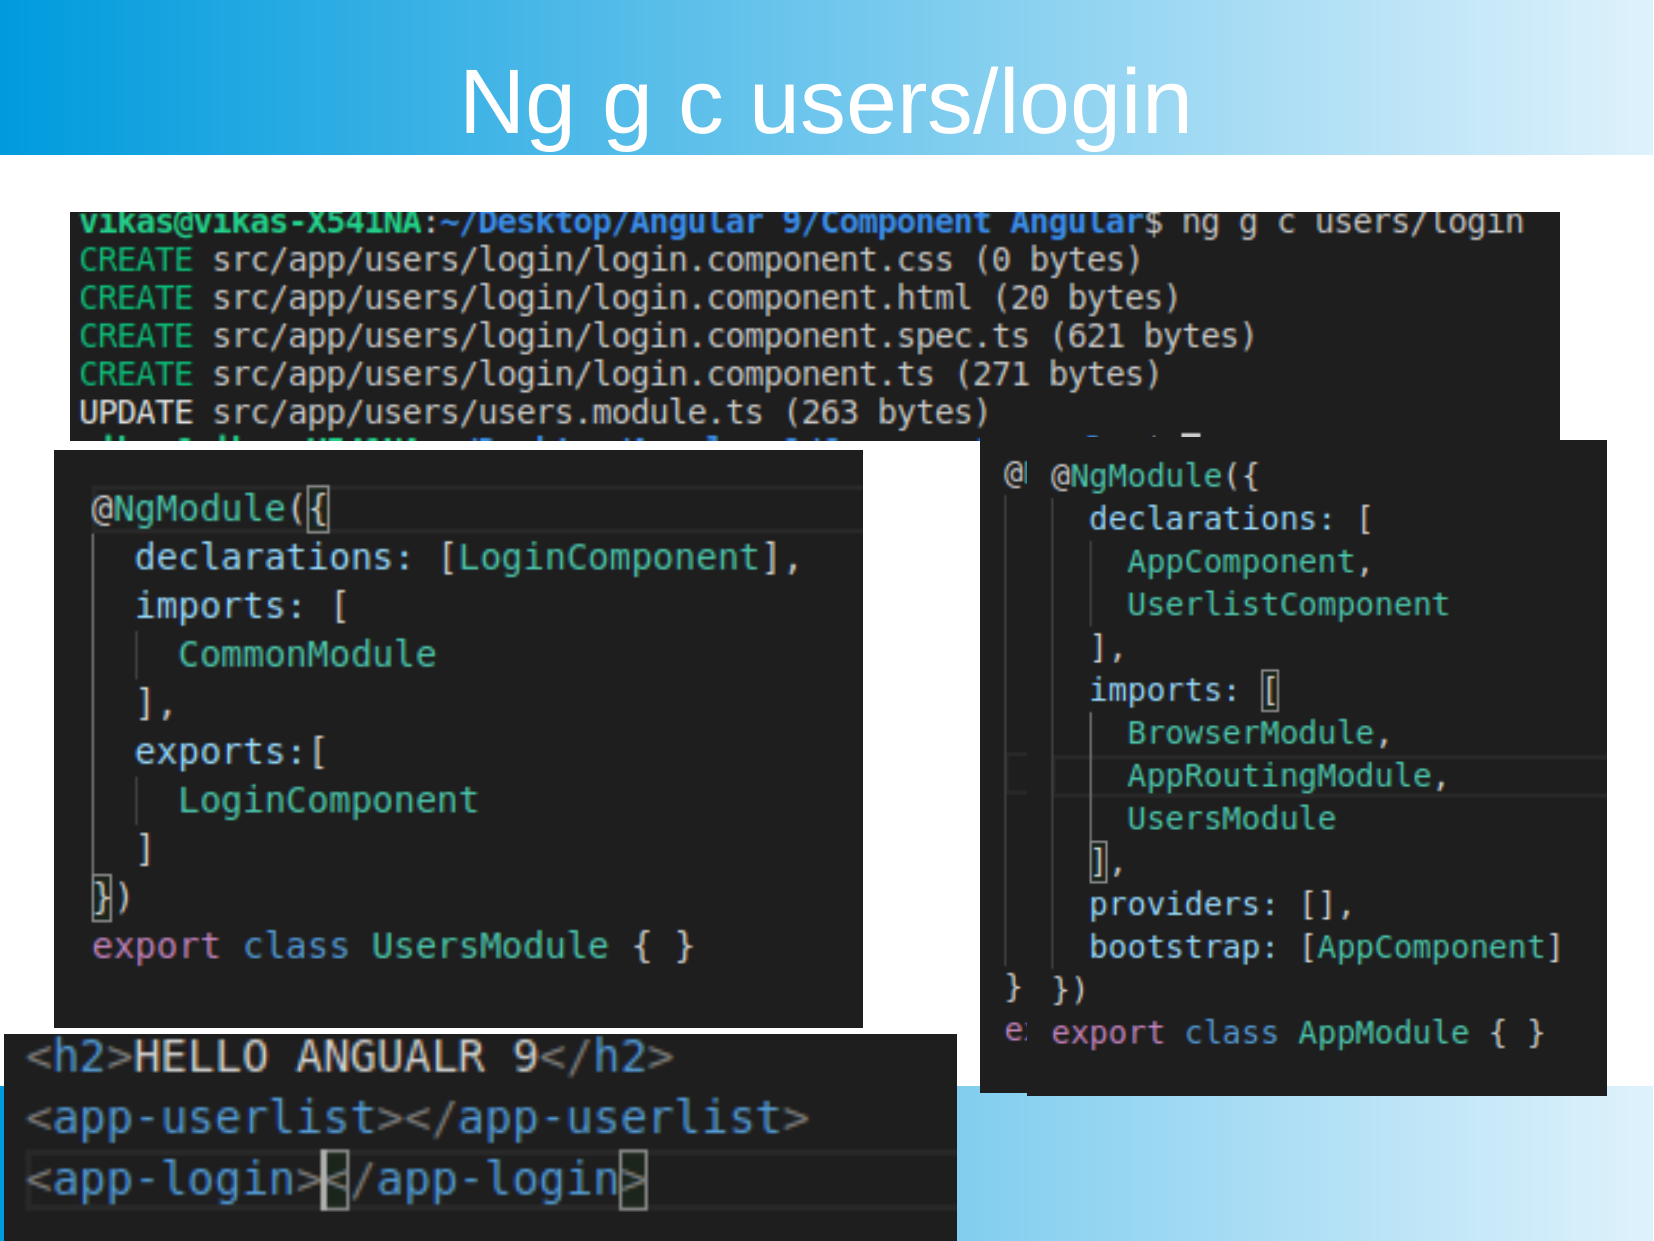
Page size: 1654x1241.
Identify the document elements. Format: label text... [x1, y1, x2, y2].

picture [70, 212, 1607, 1096]
picture [4, 1034, 957, 1241]
title Ng g c users/login [82, 49, 1571, 155]
picture [54, 450, 863, 1028]
